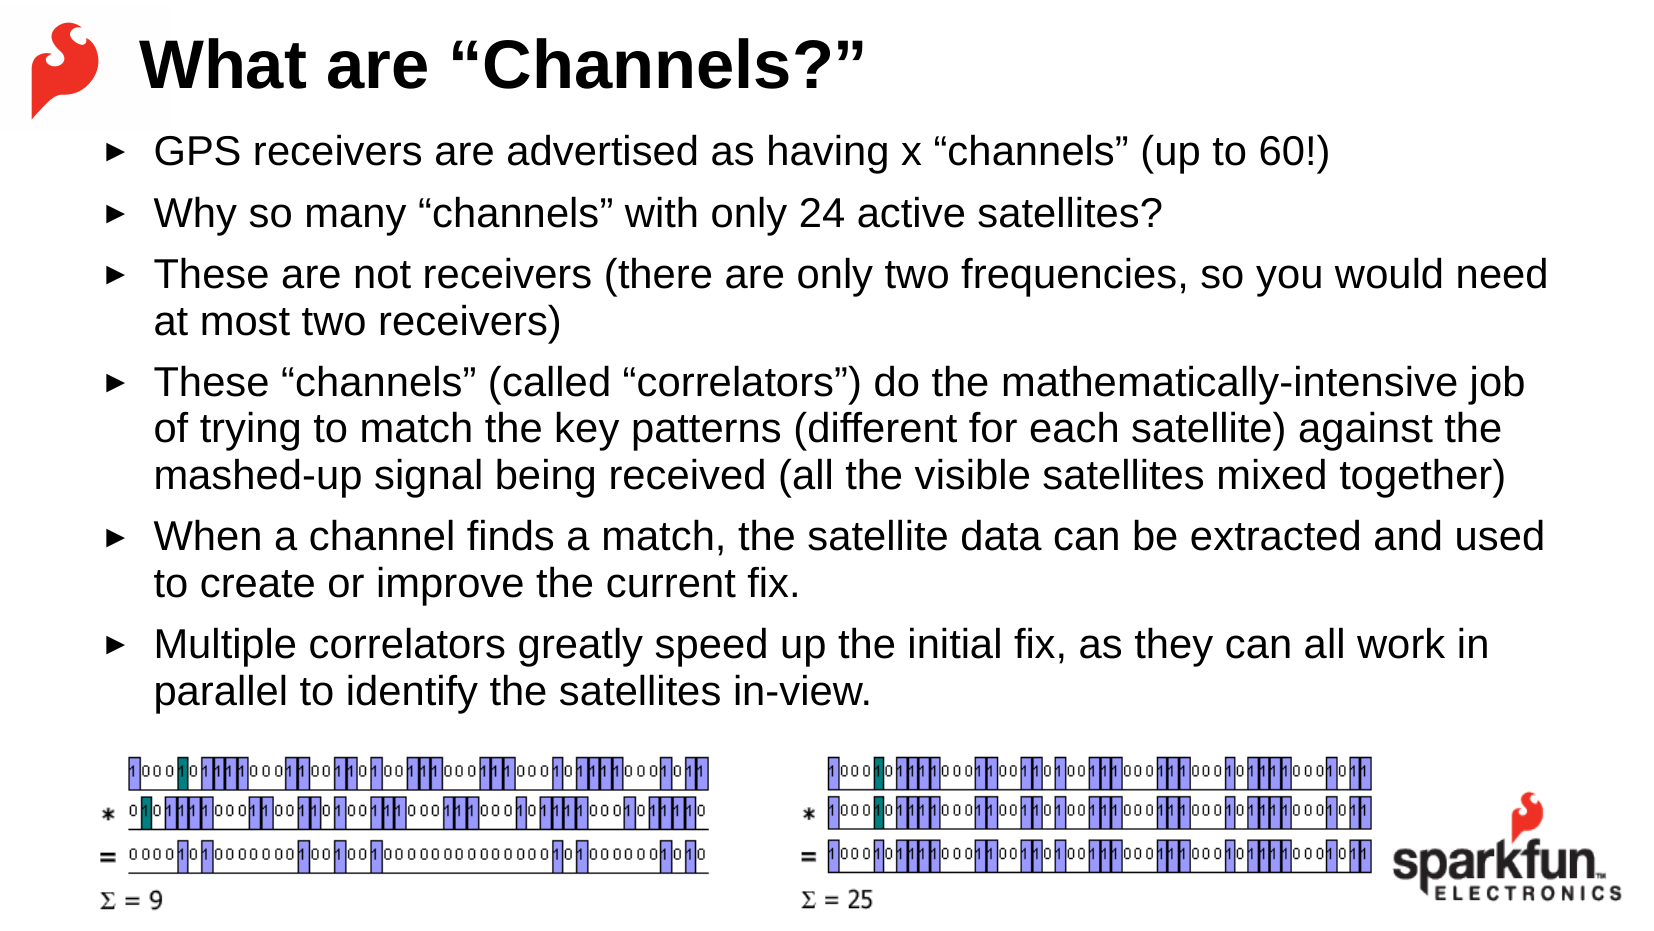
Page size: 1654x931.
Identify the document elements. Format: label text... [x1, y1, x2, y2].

picture [790, 743, 1651, 926]
list GPS receivers are advertised as having x “channels” (up to 60!) Why so many “channels” with only 24 active satellites? These are not receivers (there are only two frequencies, so you would need at most two receivers) These “channels” (called “correlators”) do the mathematically-intensive job of trying to match the key patterns (different for each satellite) against the mashed-up signal being received (all the visible satellites mixed together) When a channel finds a match, the satellite data can be extracted and used to create or improve the current fix. Multiple correlators greatly speed up the initial fix, as they can all work in parallel to identify the satellites in-view. [82, 127, 1571, 719]
picture [88, 743, 723, 922]
title What are “Channels?” [139, 26, 1562, 104]
picture [0, 5, 171, 133]
